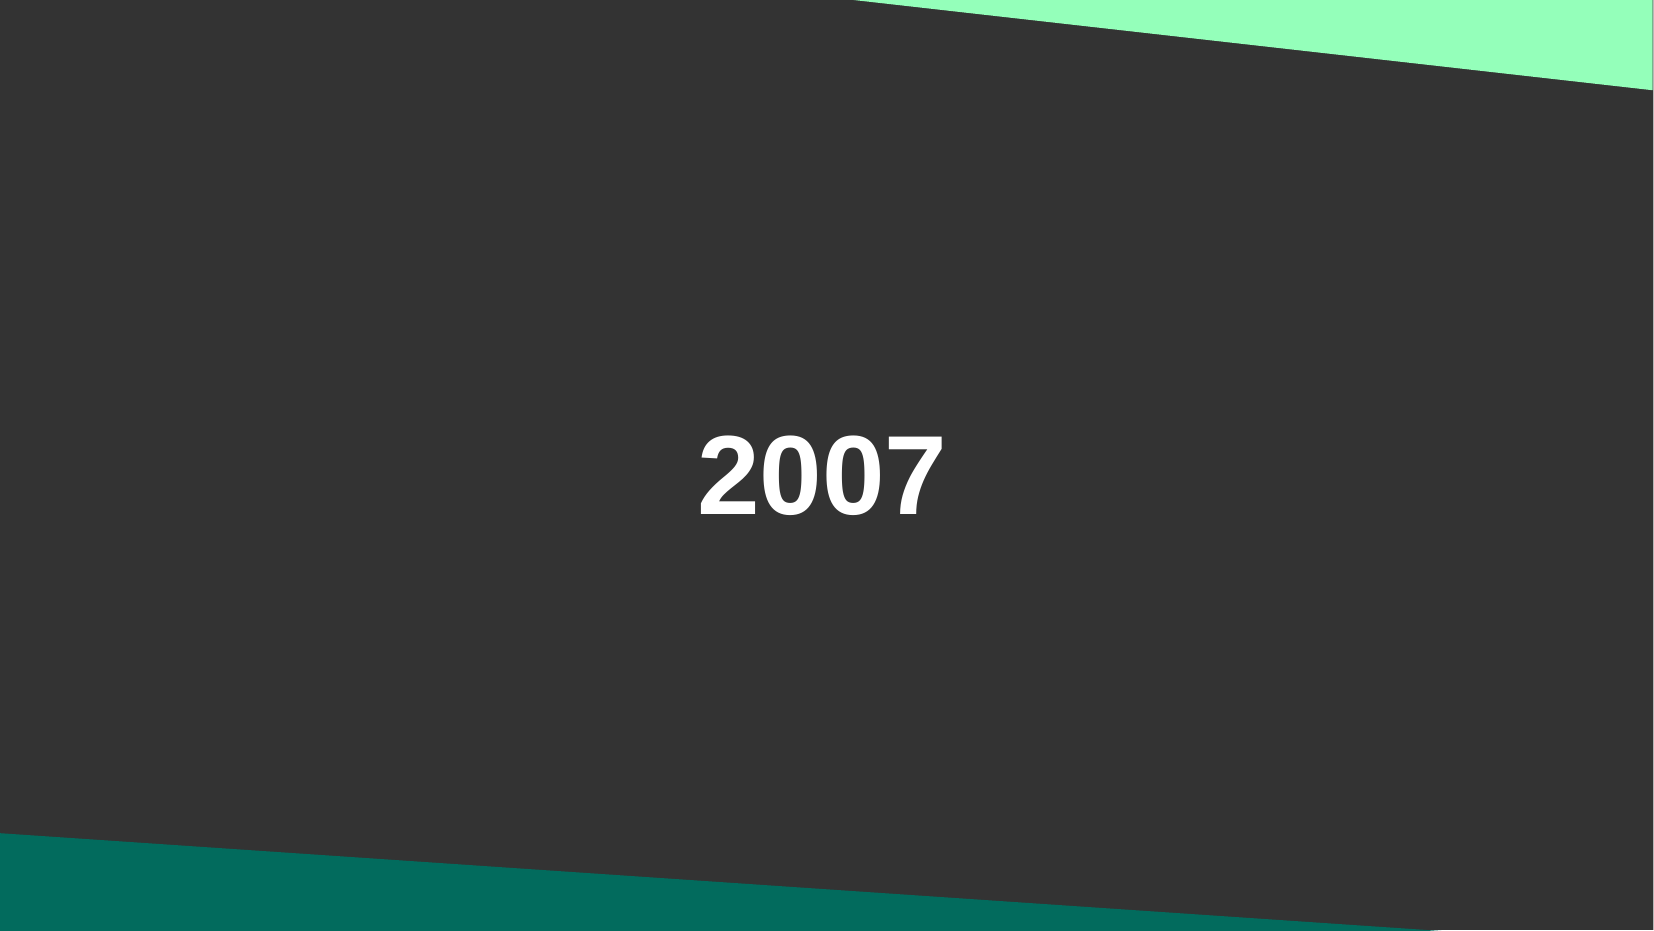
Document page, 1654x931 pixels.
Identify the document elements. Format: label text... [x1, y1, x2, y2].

text_box [853, 0, 1653, 91]
title 2007 [22, 412, 1622, 539]
